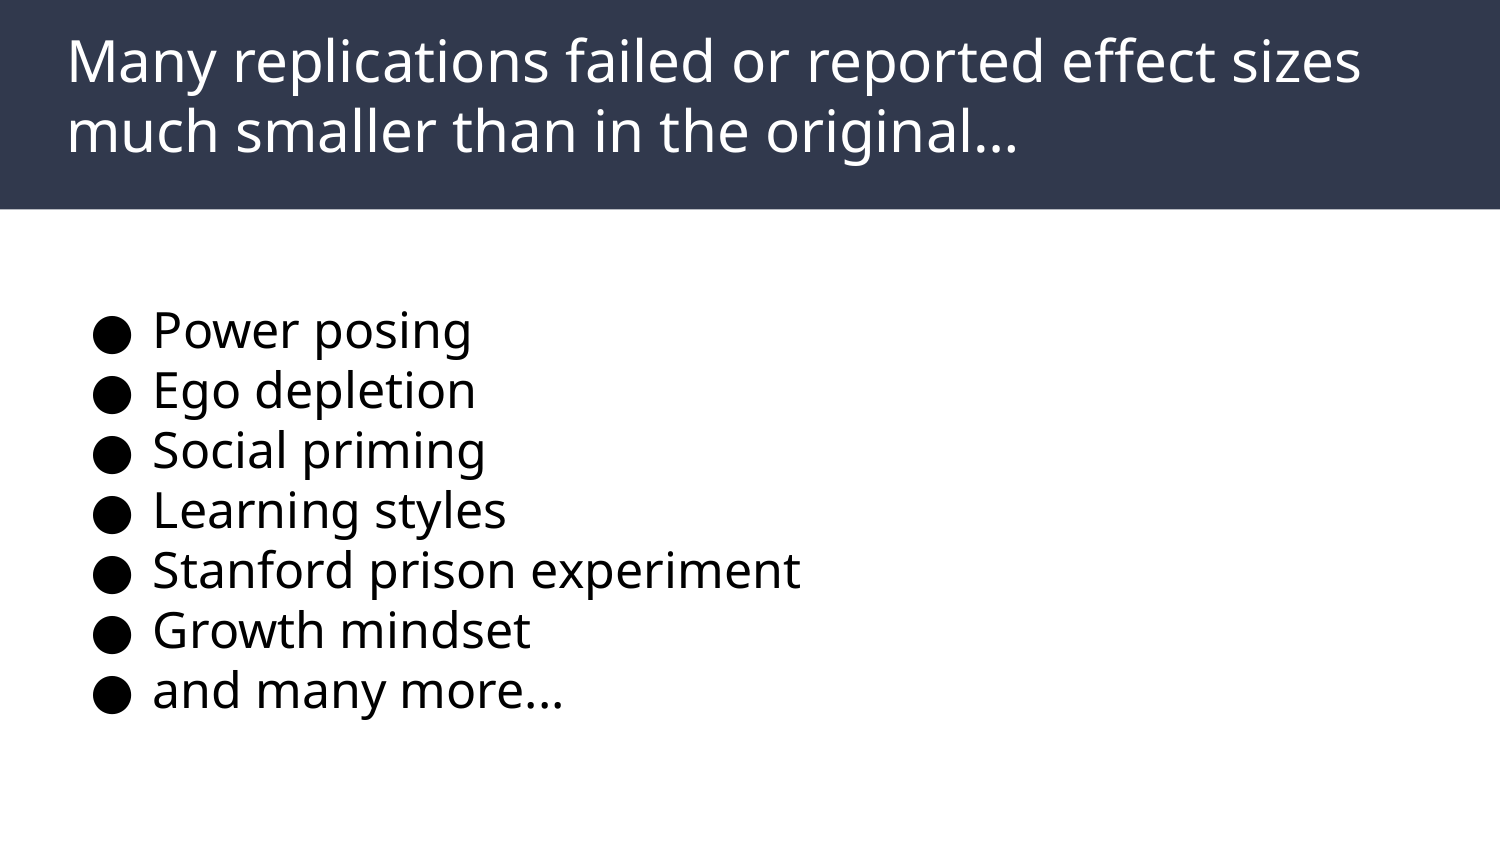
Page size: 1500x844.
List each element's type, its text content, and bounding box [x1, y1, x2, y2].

title Many replications failed or reported effect sizes much smaller than in the original… [51, 9, 1449, 203]
text_box Power posing Ego depletion Social priming Learning styles Stanford prison experiment Growth mindset and many more... [62, 283, 1393, 752]
